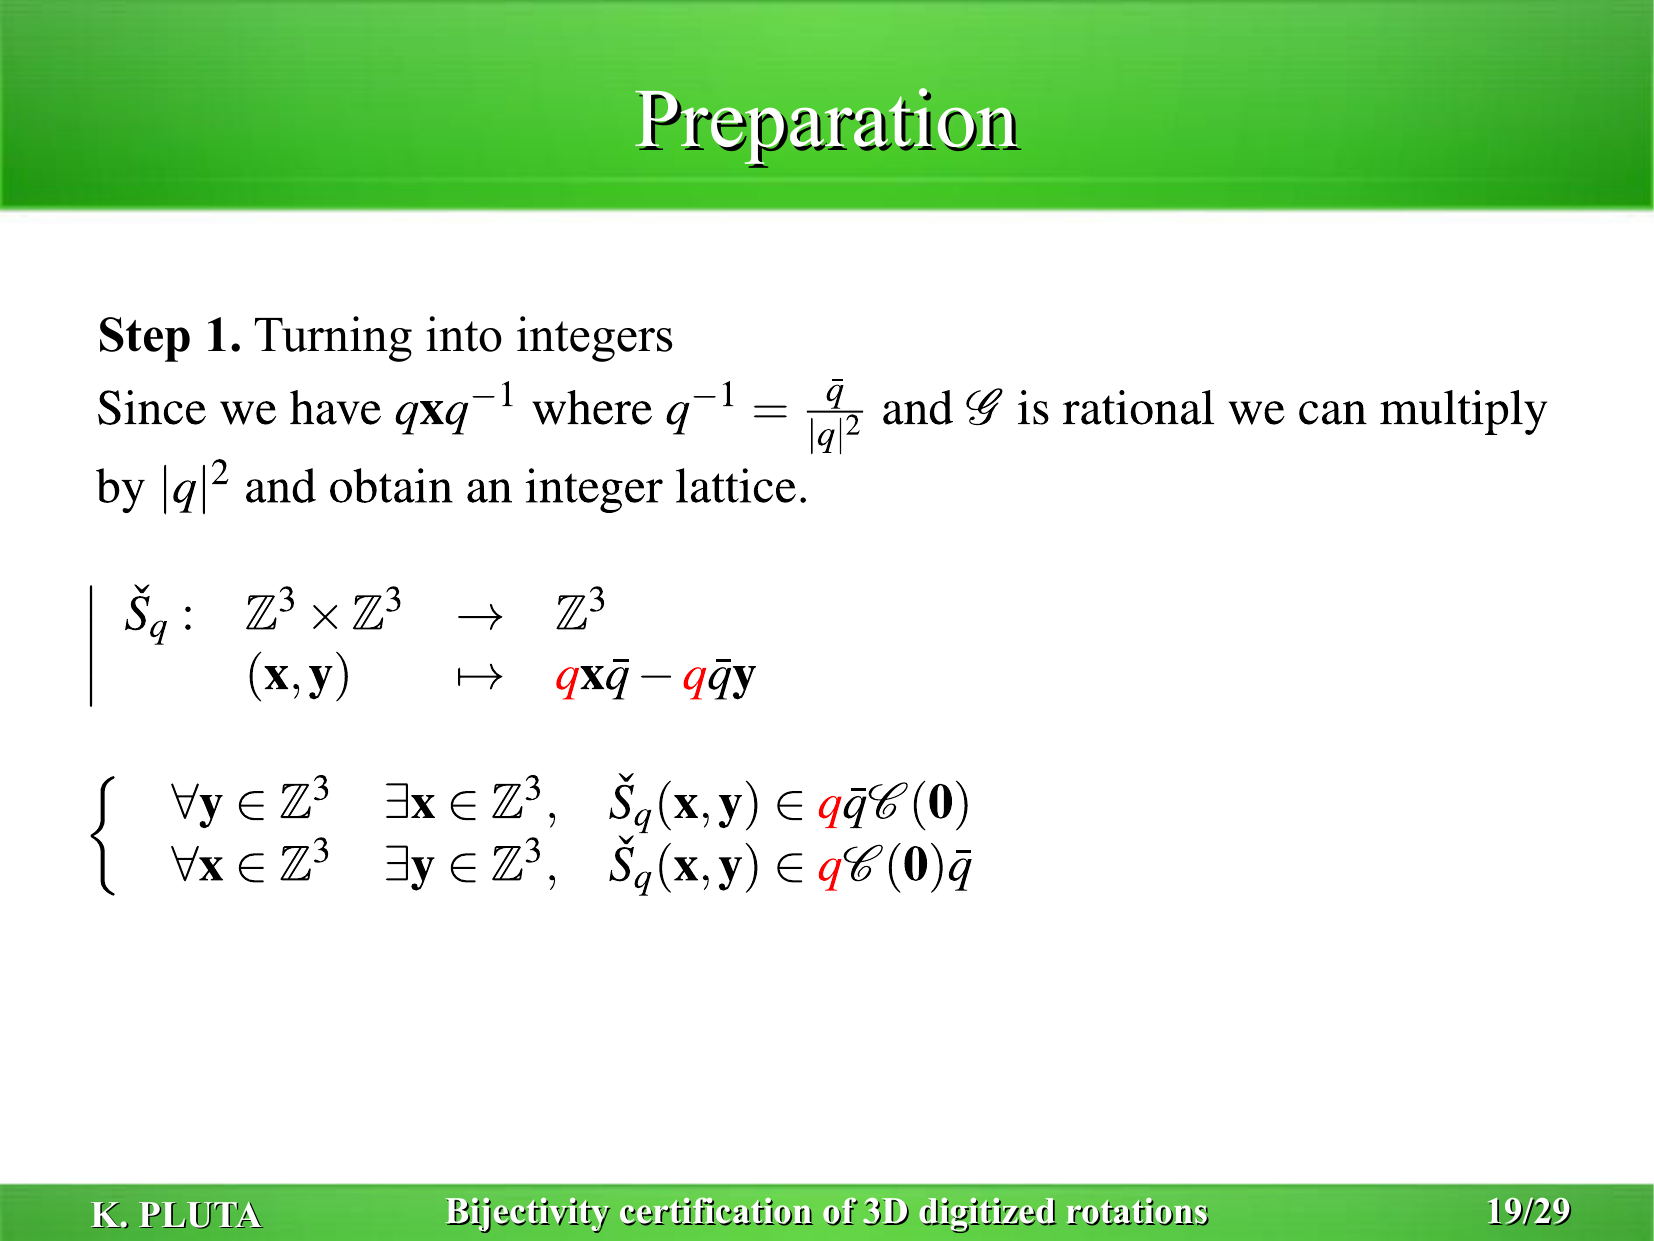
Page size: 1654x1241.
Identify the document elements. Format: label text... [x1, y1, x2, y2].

text_box [83, 773, 973, 896]
title Preparation [82, 47, 1571, 189]
text_box [82, 584, 757, 707]
text_box Step 1. Turning into integers [82, 299, 1201, 370]
text_box [96, 378, 1549, 515]
picture [0, 0, 1654, 1241]
